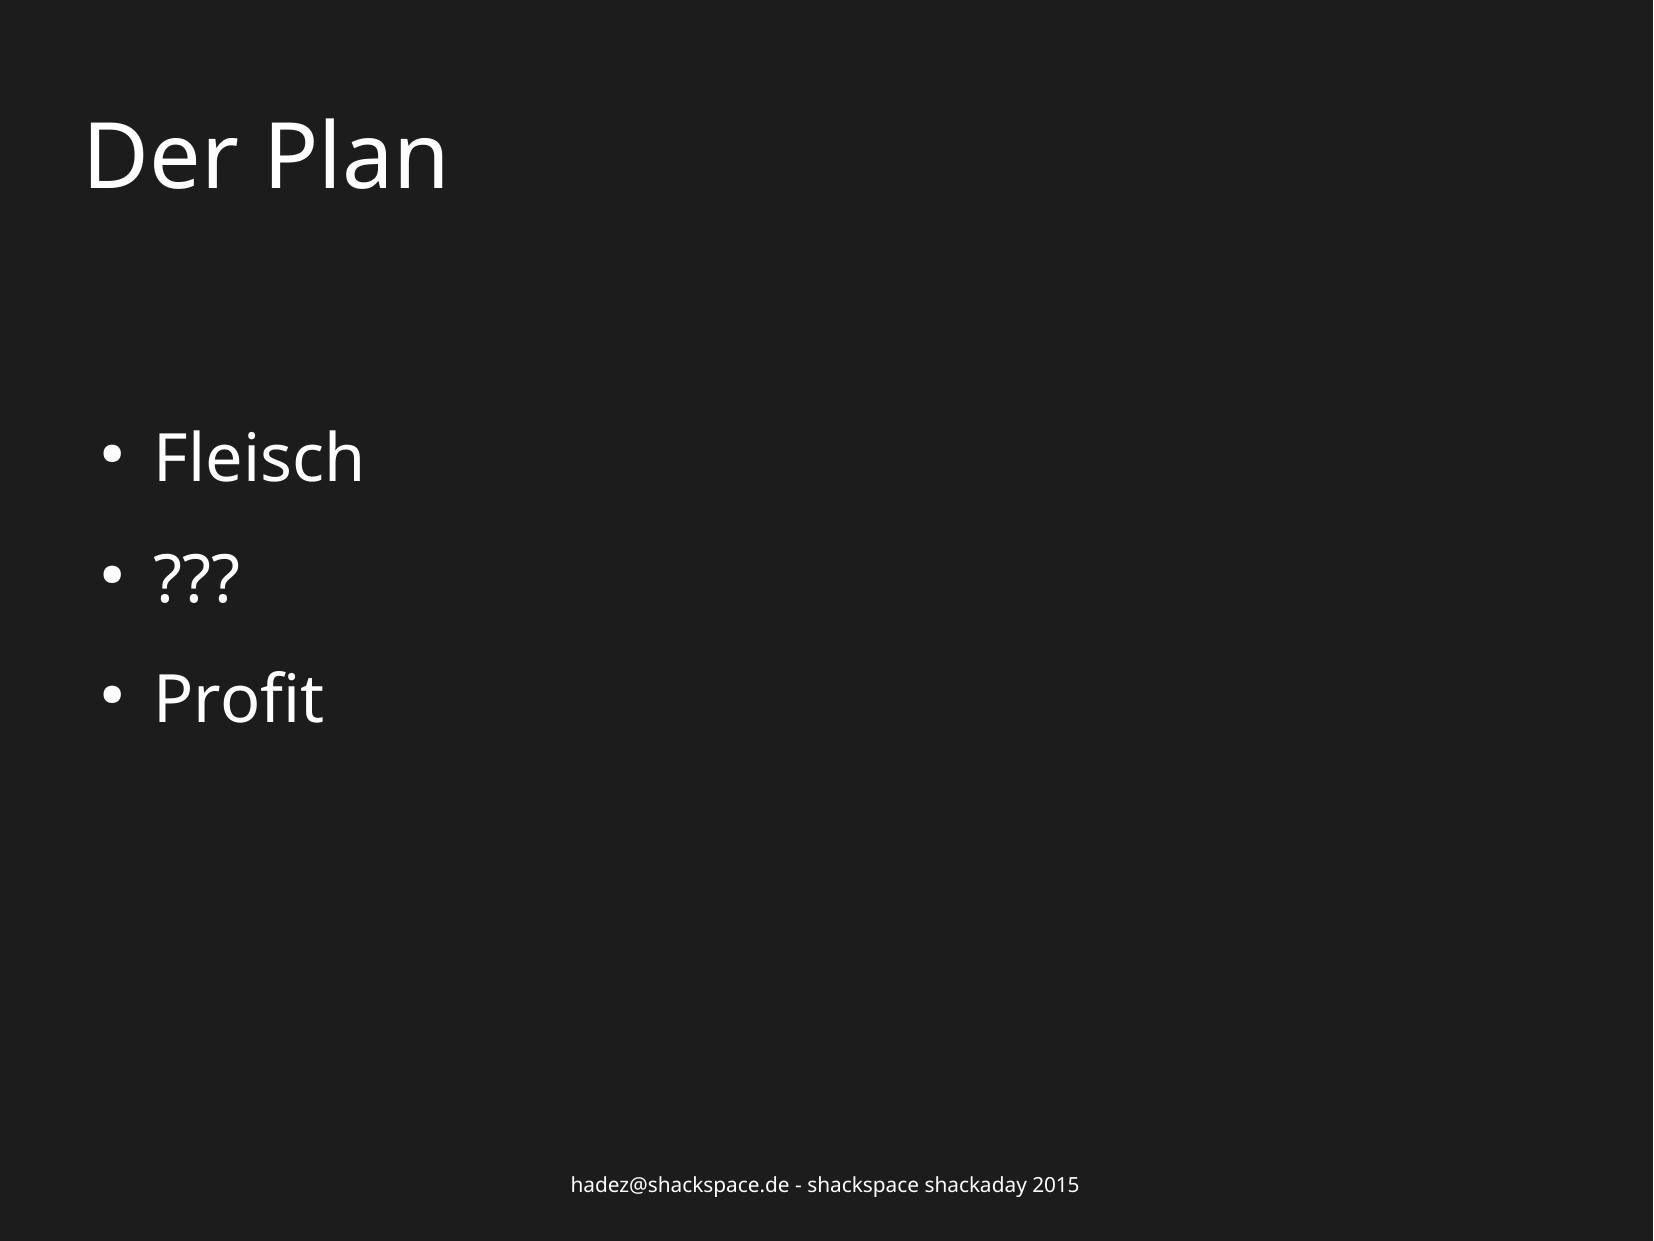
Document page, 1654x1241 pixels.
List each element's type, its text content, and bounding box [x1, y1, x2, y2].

list Fleisch ??? Profit [82, 290, 1571, 1141]
title Der Plan [82, 49, 1571, 257]
